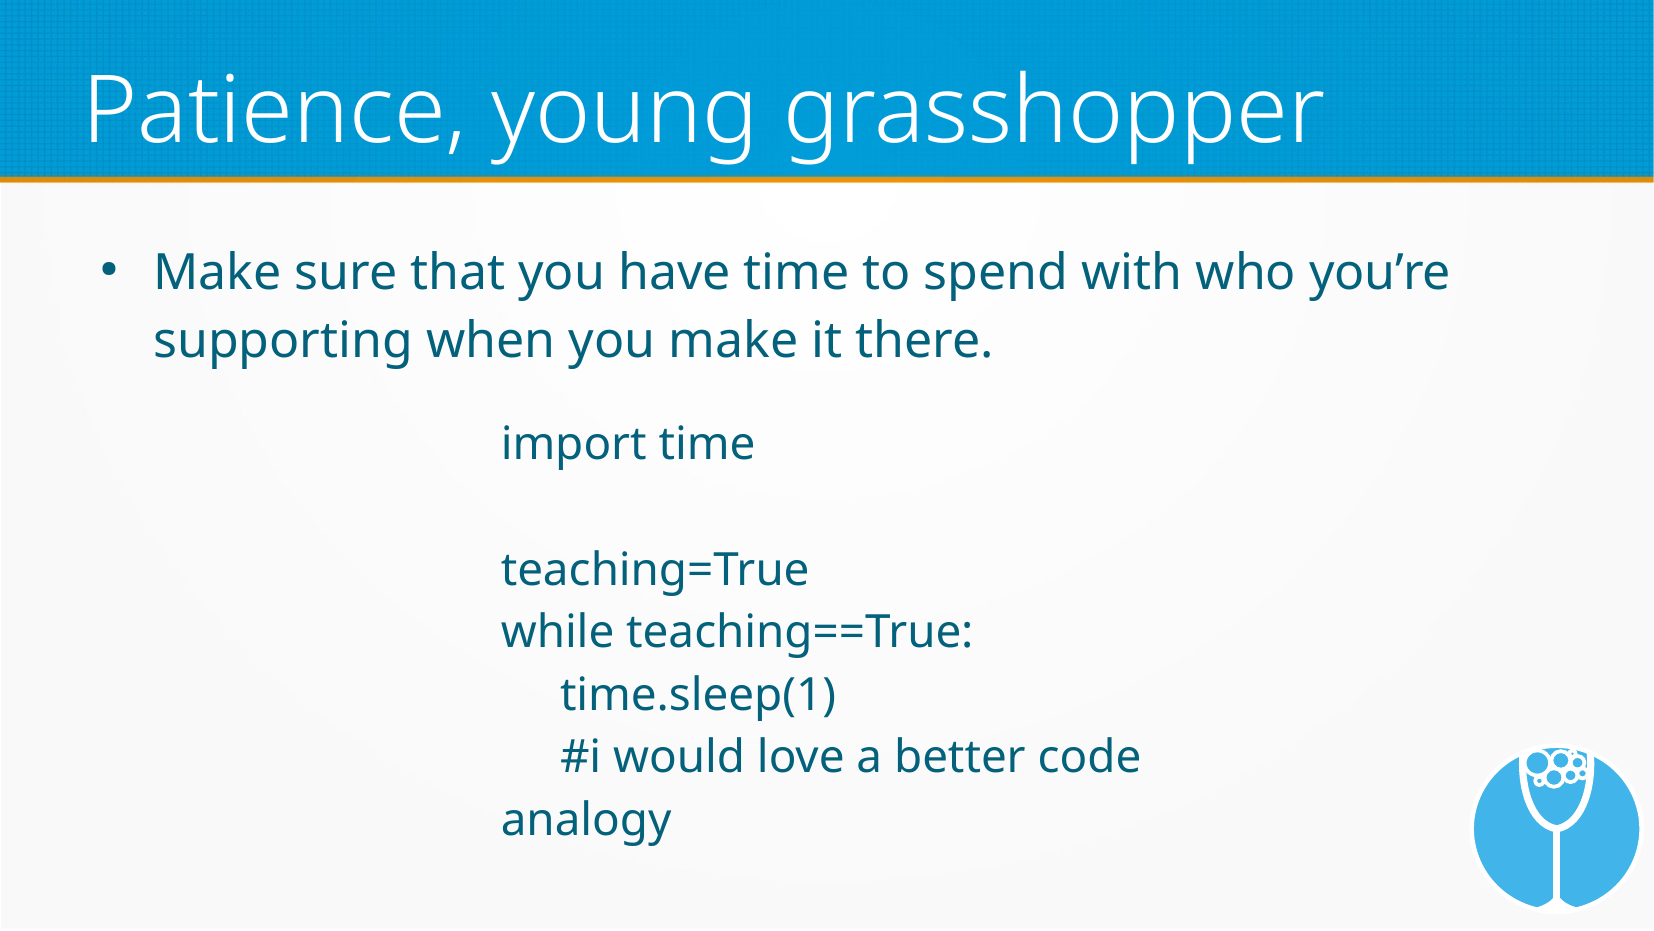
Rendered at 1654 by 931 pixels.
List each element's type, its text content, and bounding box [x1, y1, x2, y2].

title Patience, young grasshopper [82, 14, 1571, 171]
text_box import time teaching=True while teaching==True: time.sleep(1) #i would love a better code analogy [495, 437, 1171, 823]
picture [0, 175, 1654, 931]
list Make sure that you have time to spend with who you’re supporting when you make it there. [82, 236, 1563, 811]
